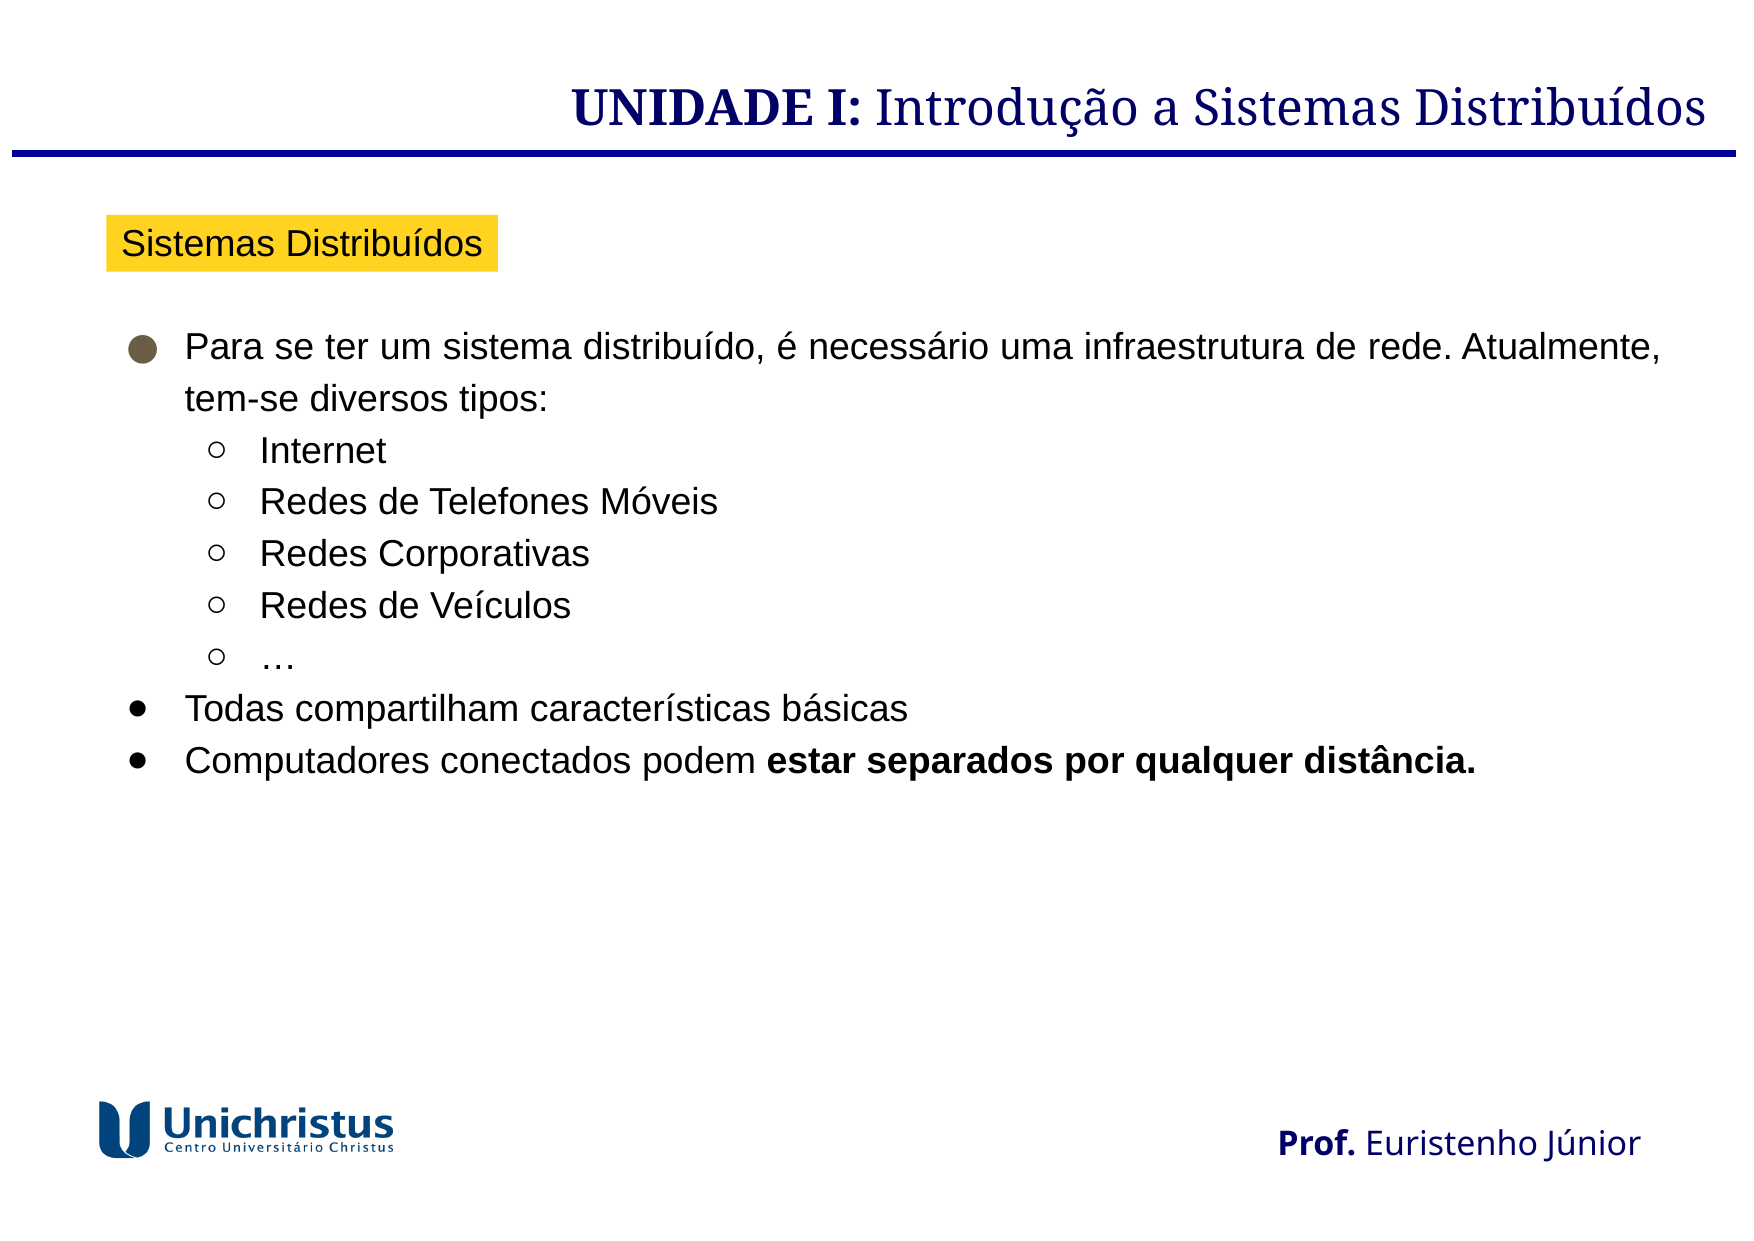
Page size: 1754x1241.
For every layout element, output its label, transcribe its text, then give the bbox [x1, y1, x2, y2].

text_box Sistemas Distribuídos [106, 214, 498, 272]
picture [94, 1098, 398, 1160]
text_box UNIDADE I: Introdução a Sistemas Distribuídos [556, 157, 1708, 161]
text_box Para se ter um sistema distribuído, é necessário uma infraestrutura de rede. Atualmente, tem-se diversos tipos: Internet Redes de Telefones Móveis Redes Corporativas Redes de Veículos … Todas compartilham características básicas Computadores conectados podem estar separados por qualquer distância. [94, 300, 1678, 898]
text_box UNIDADE I: Introdução a Sistemas Distribuídos [556, 64, 1708, 150]
text_box Prof. Euristenho Júnior [1262, 1111, 1695, 1167]
